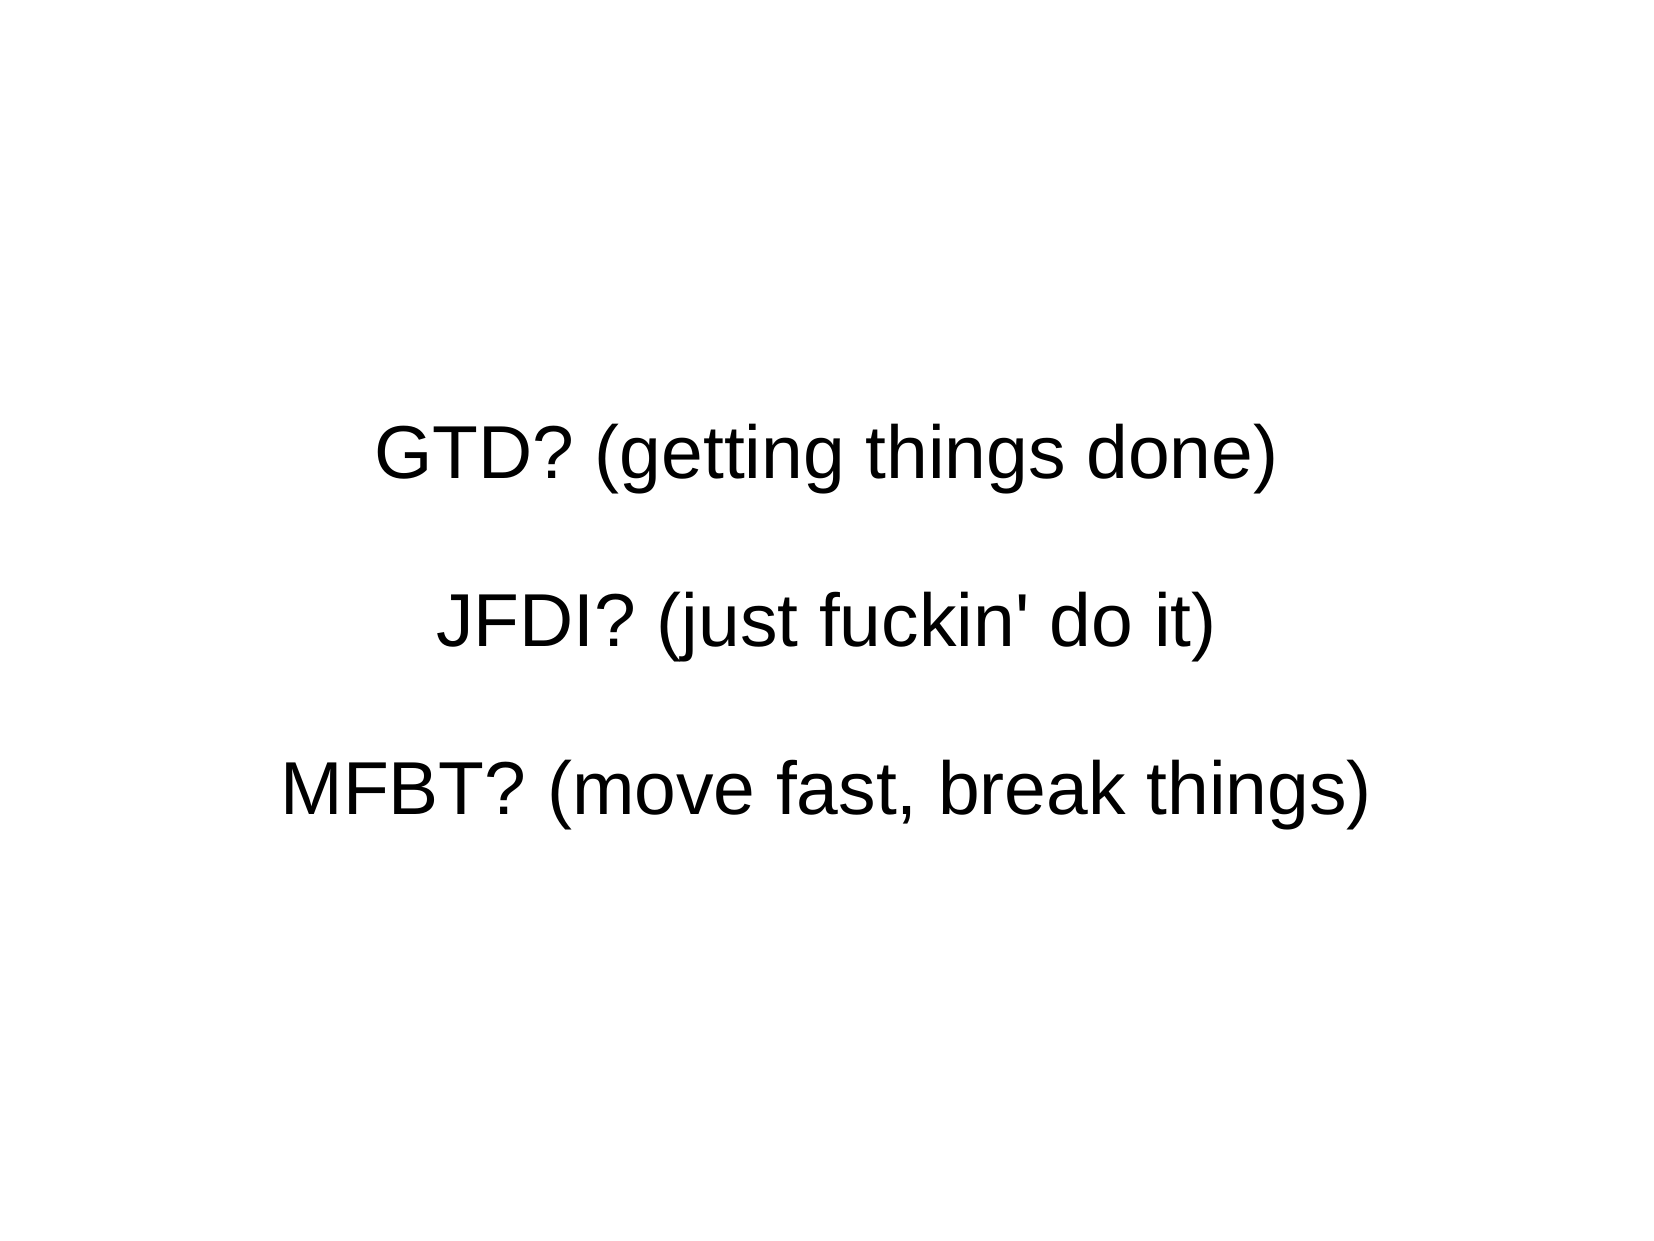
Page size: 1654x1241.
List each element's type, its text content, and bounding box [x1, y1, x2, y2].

subtitle GTD? (getting things done) JFDI? (just fuckin' do it) MFBT? (move fast, break things) [82, 140, 1571, 1101]
